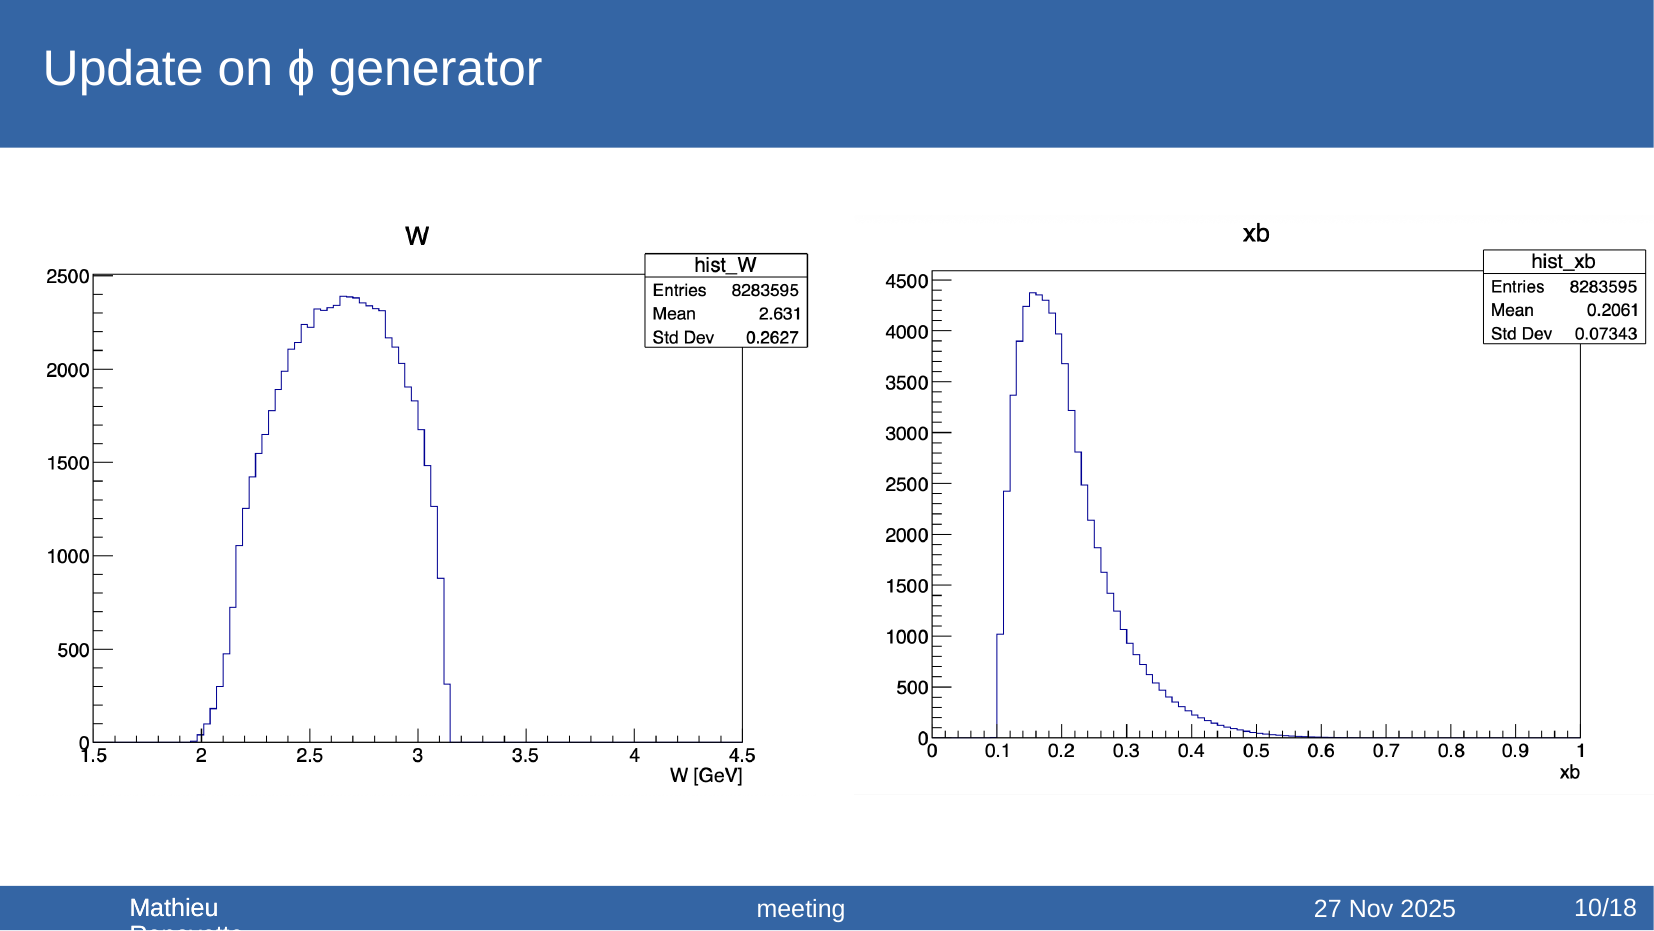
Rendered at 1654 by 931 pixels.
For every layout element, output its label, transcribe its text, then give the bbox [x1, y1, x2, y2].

text_box meeting [734, 887, 953, 931]
picture [854, 215, 1654, 796]
text_box Update on ɸ generator [27, 32, 886, 106]
text_box [0, 885, 131, 931]
text_box 27 Nov 2025 [1299, 887, 1536, 931]
picture [15, 219, 816, 796]
text_box [226, 885, 1654, 931]
text_box Mathieu Ronayette [114, 885, 355, 929]
text_box 10/18 [1559, 885, 1654, 930]
text_box [0, 0, 1654, 148]
